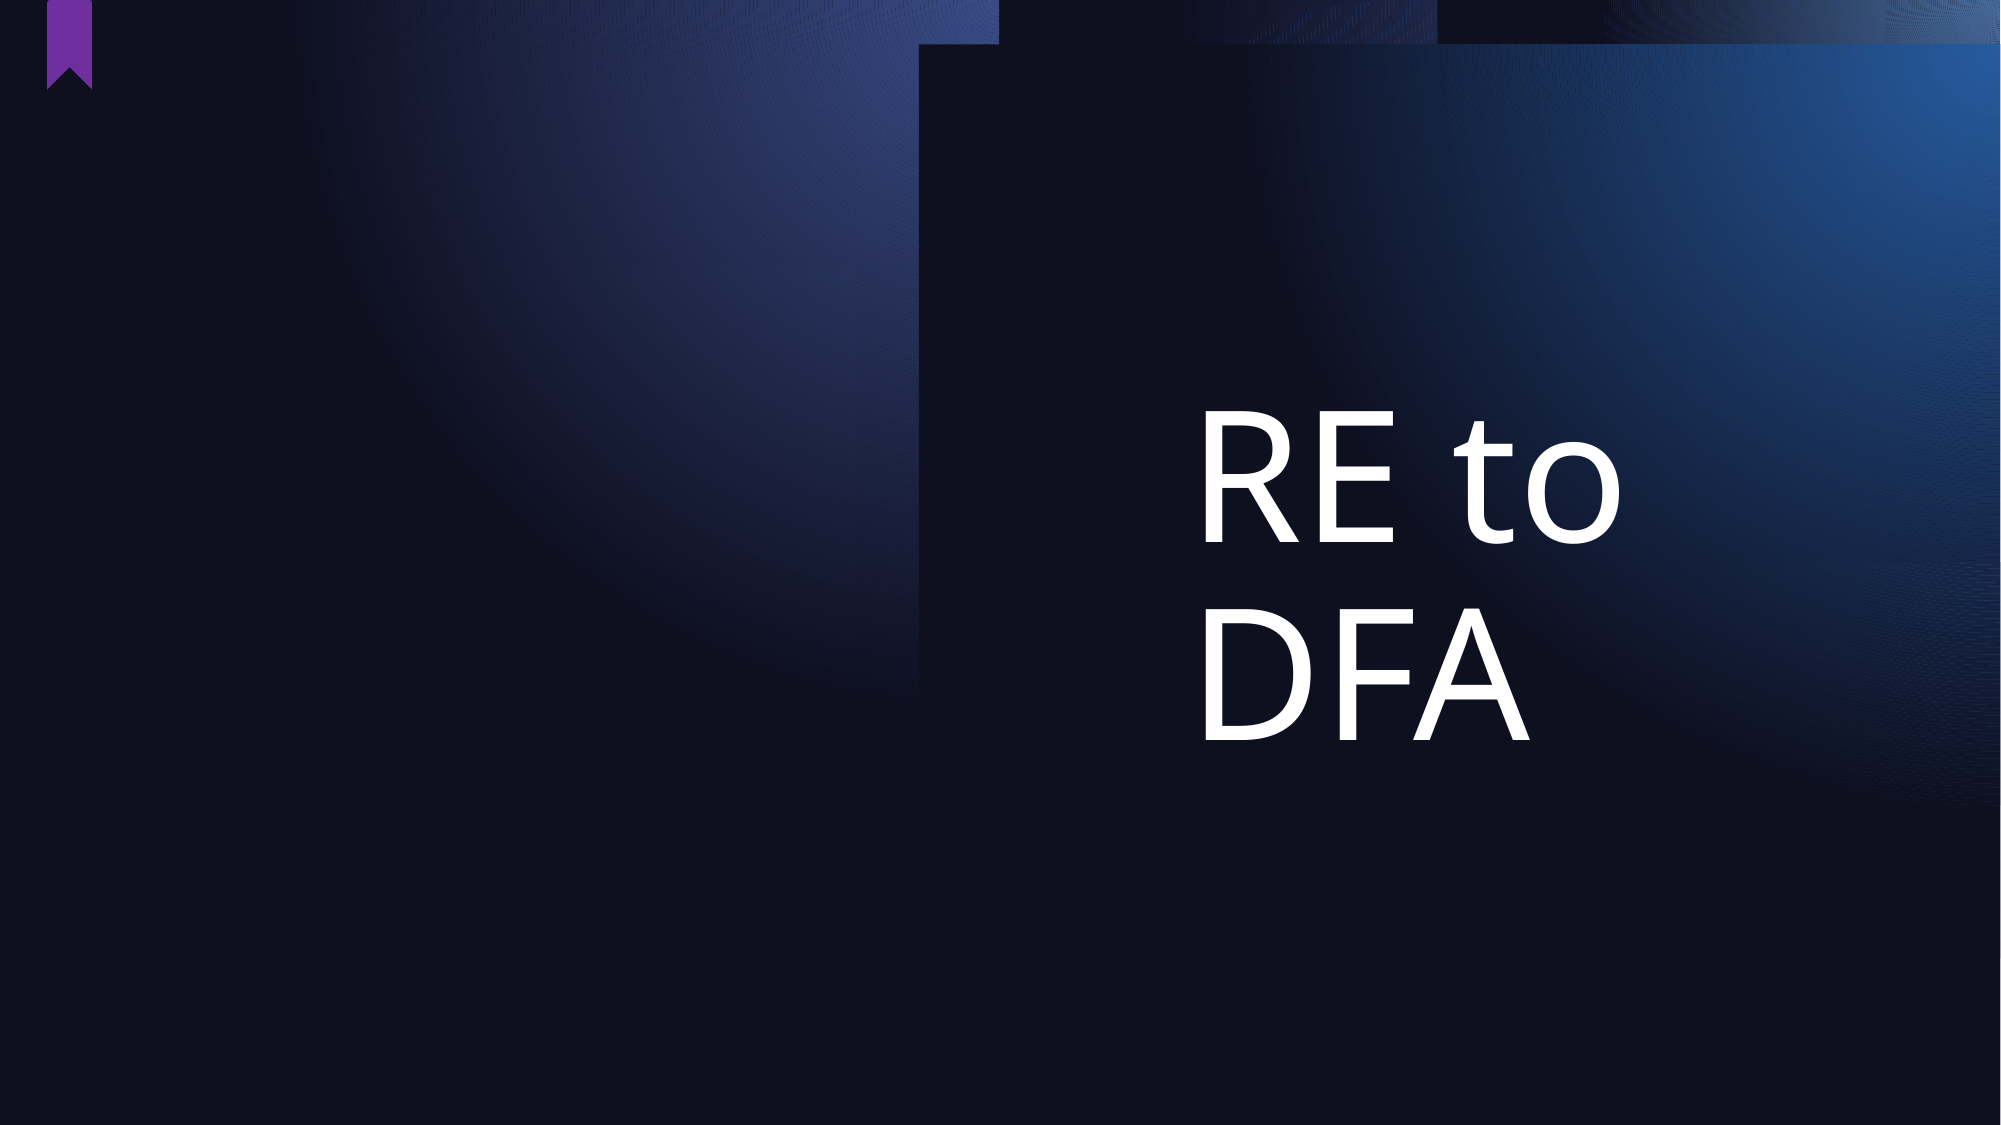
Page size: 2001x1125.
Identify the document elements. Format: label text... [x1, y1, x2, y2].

picture [15, 0, 124, 99]
text_box RE to DFA [1173, 88, 1912, 788]
